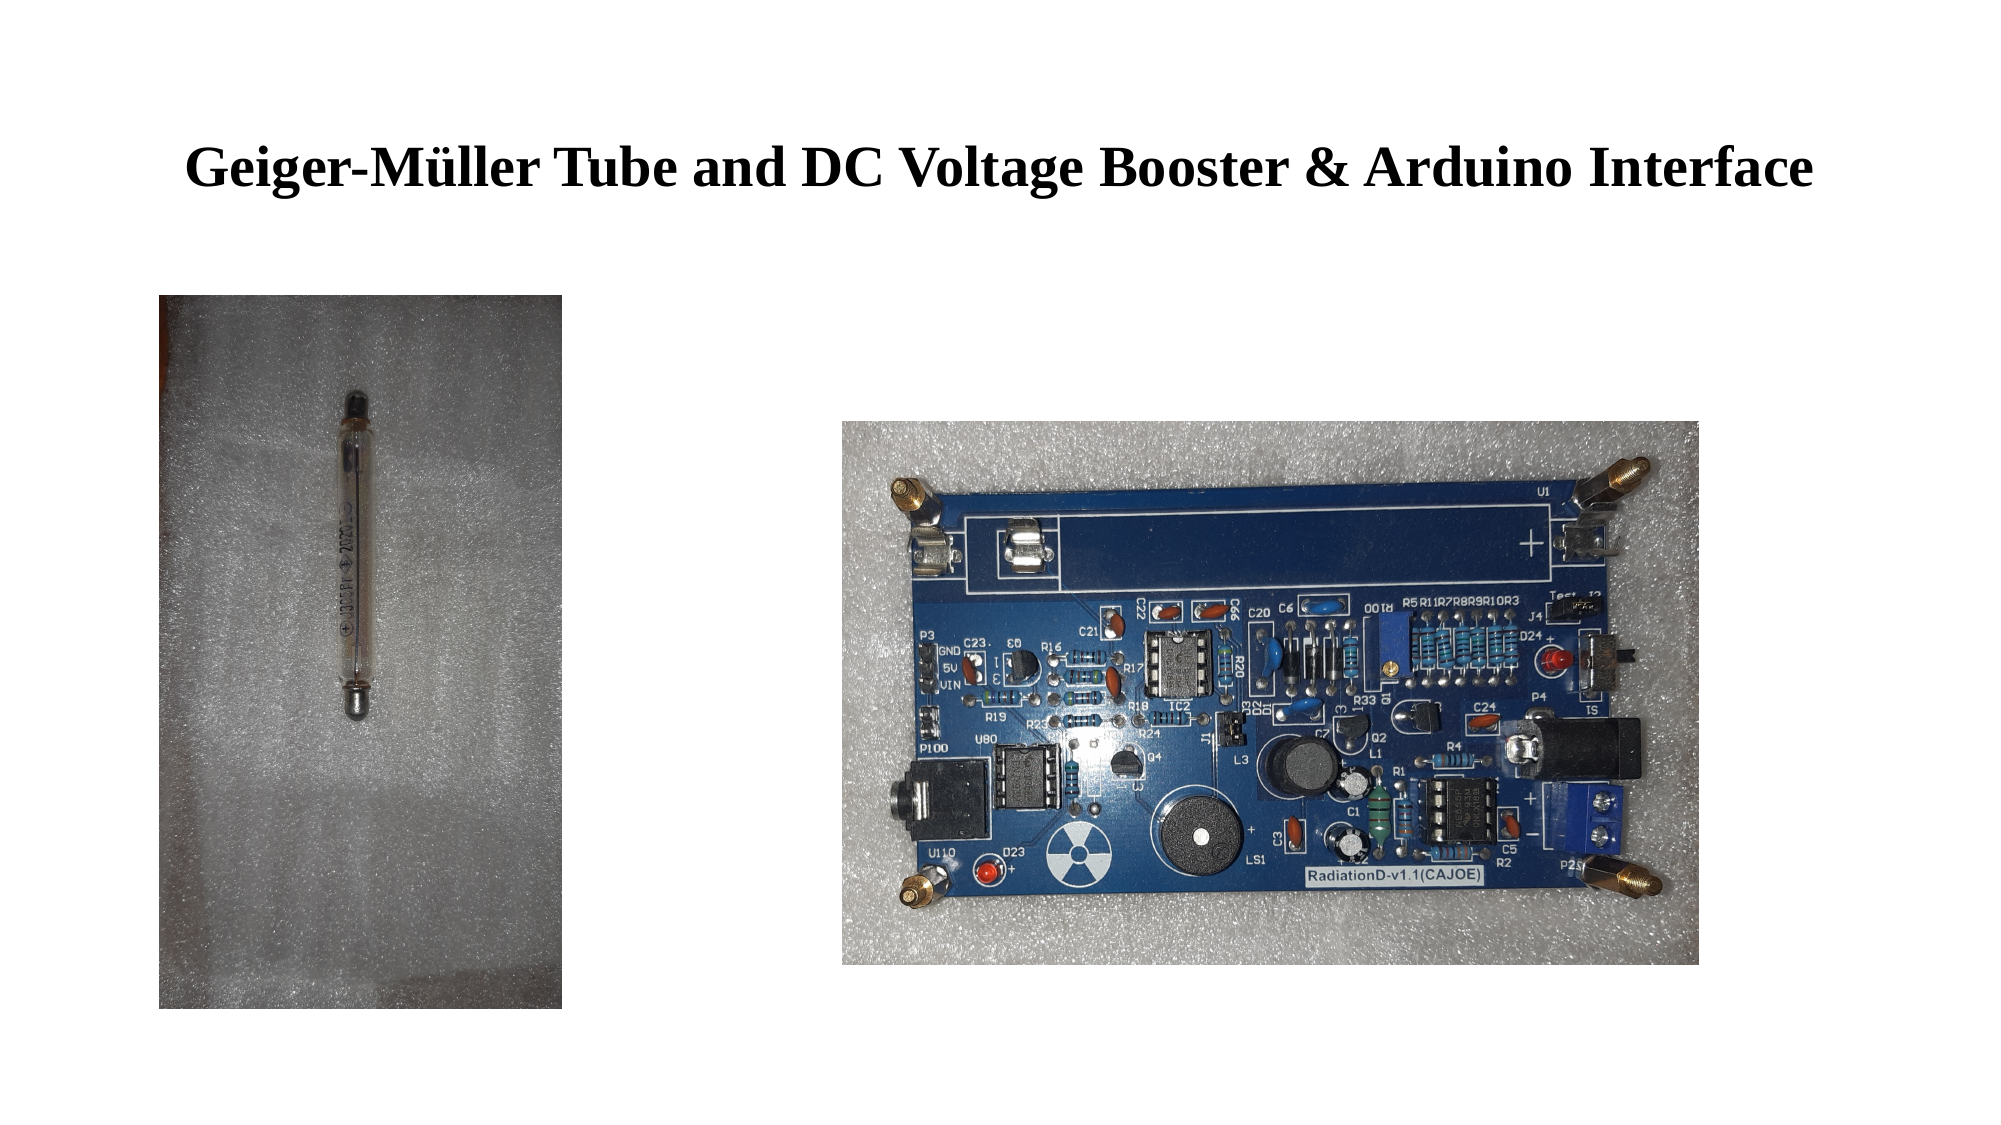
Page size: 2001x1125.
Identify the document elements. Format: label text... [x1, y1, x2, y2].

title Geiger-Müller Tube and DC Voltage Booster & Arduino Interface [137, 59, 1863, 278]
picture [842, 421, 1699, 965]
picture [159, 295, 562, 1010]
